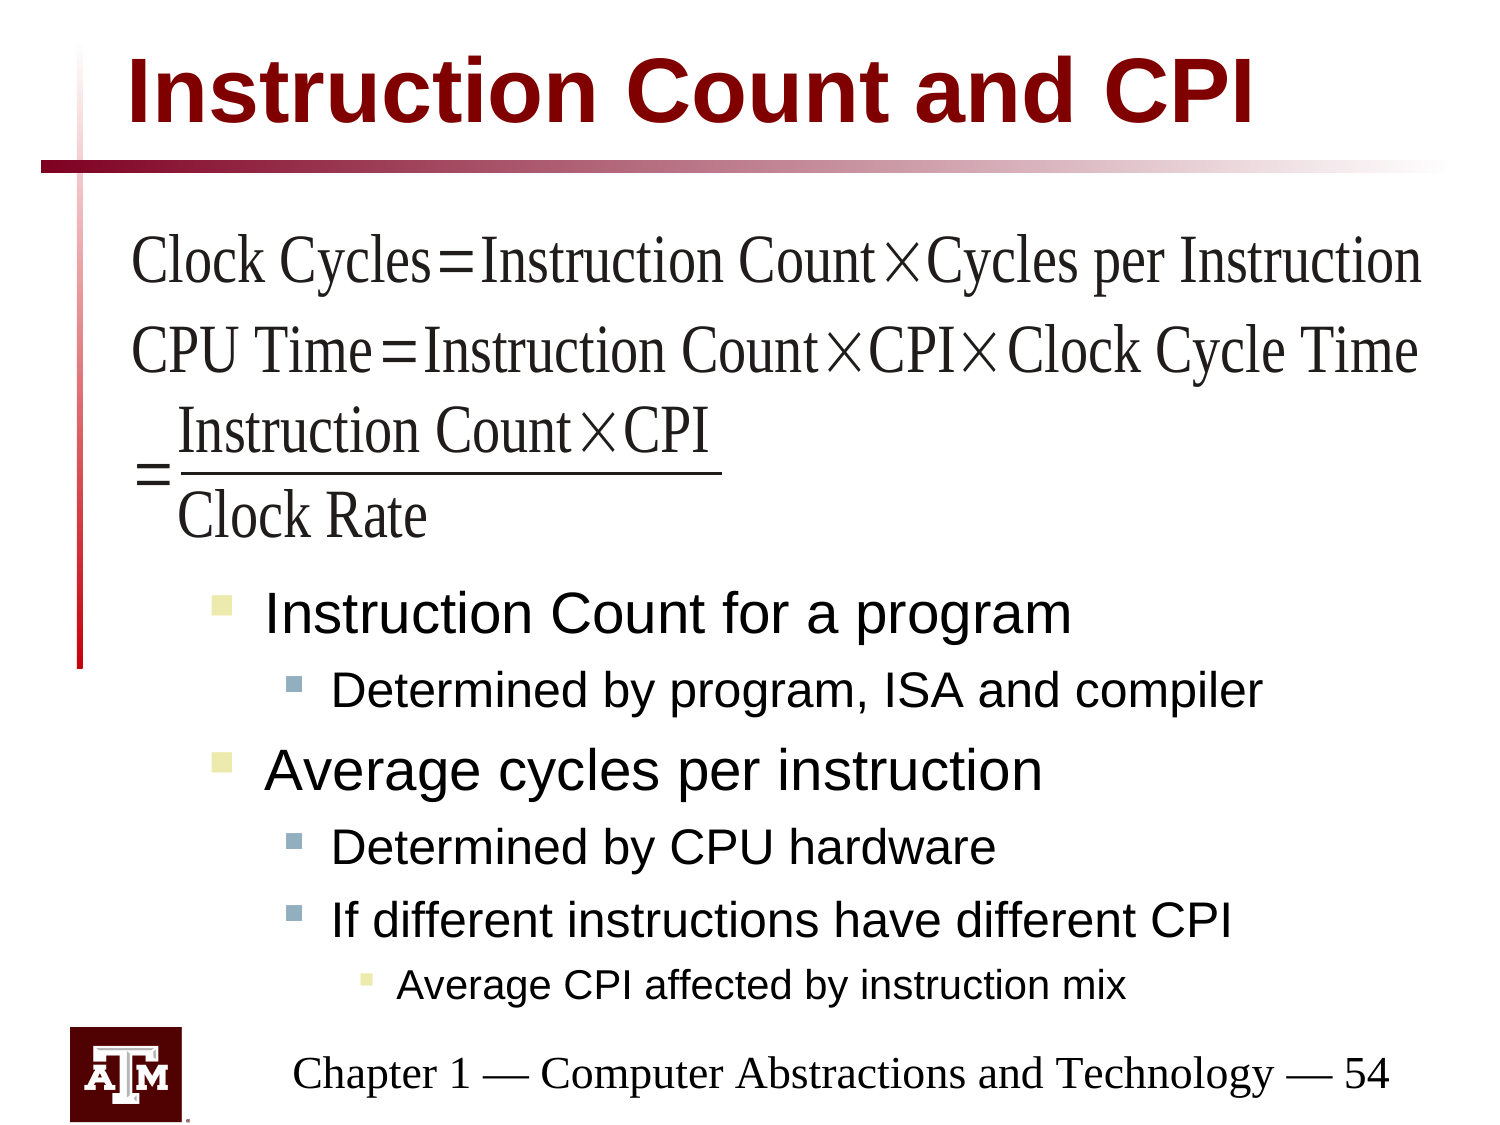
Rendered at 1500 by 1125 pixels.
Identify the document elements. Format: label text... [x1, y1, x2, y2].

chart [115, 216, 1450, 555]
list Instruction Count for a program Determined by program, ISA and compiler Average cycles per instruction Determined by CPU hardware If different instructions have different CPI Average CPI affected by instruction mix [193, 567, 1469, 1024]
picture [60, 1023, 196, 1125]
title Instruction Count and CPI [112, 23, 1468, 149]
